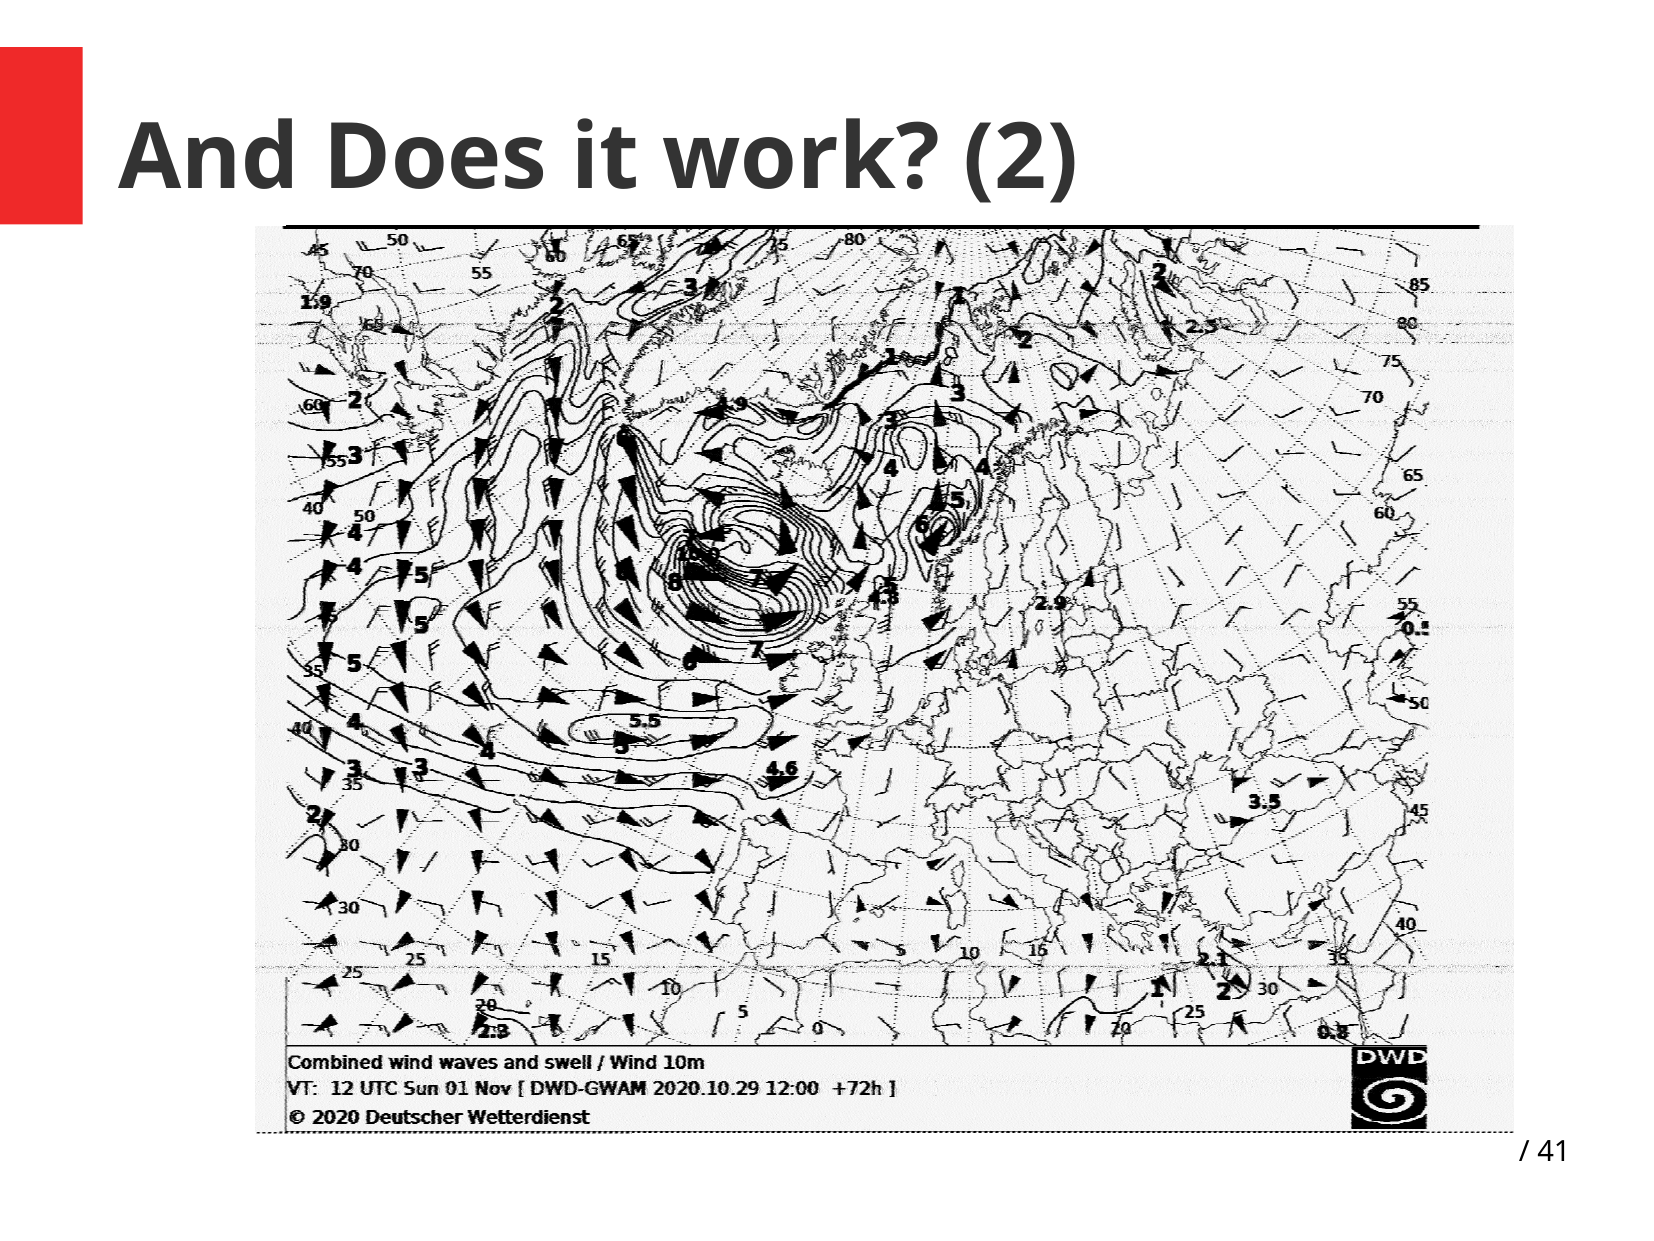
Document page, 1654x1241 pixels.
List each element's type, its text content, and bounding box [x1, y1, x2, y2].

title And Does it work? (2) [118, 45, 1571, 260]
picture [255, 225, 1514, 1201]
